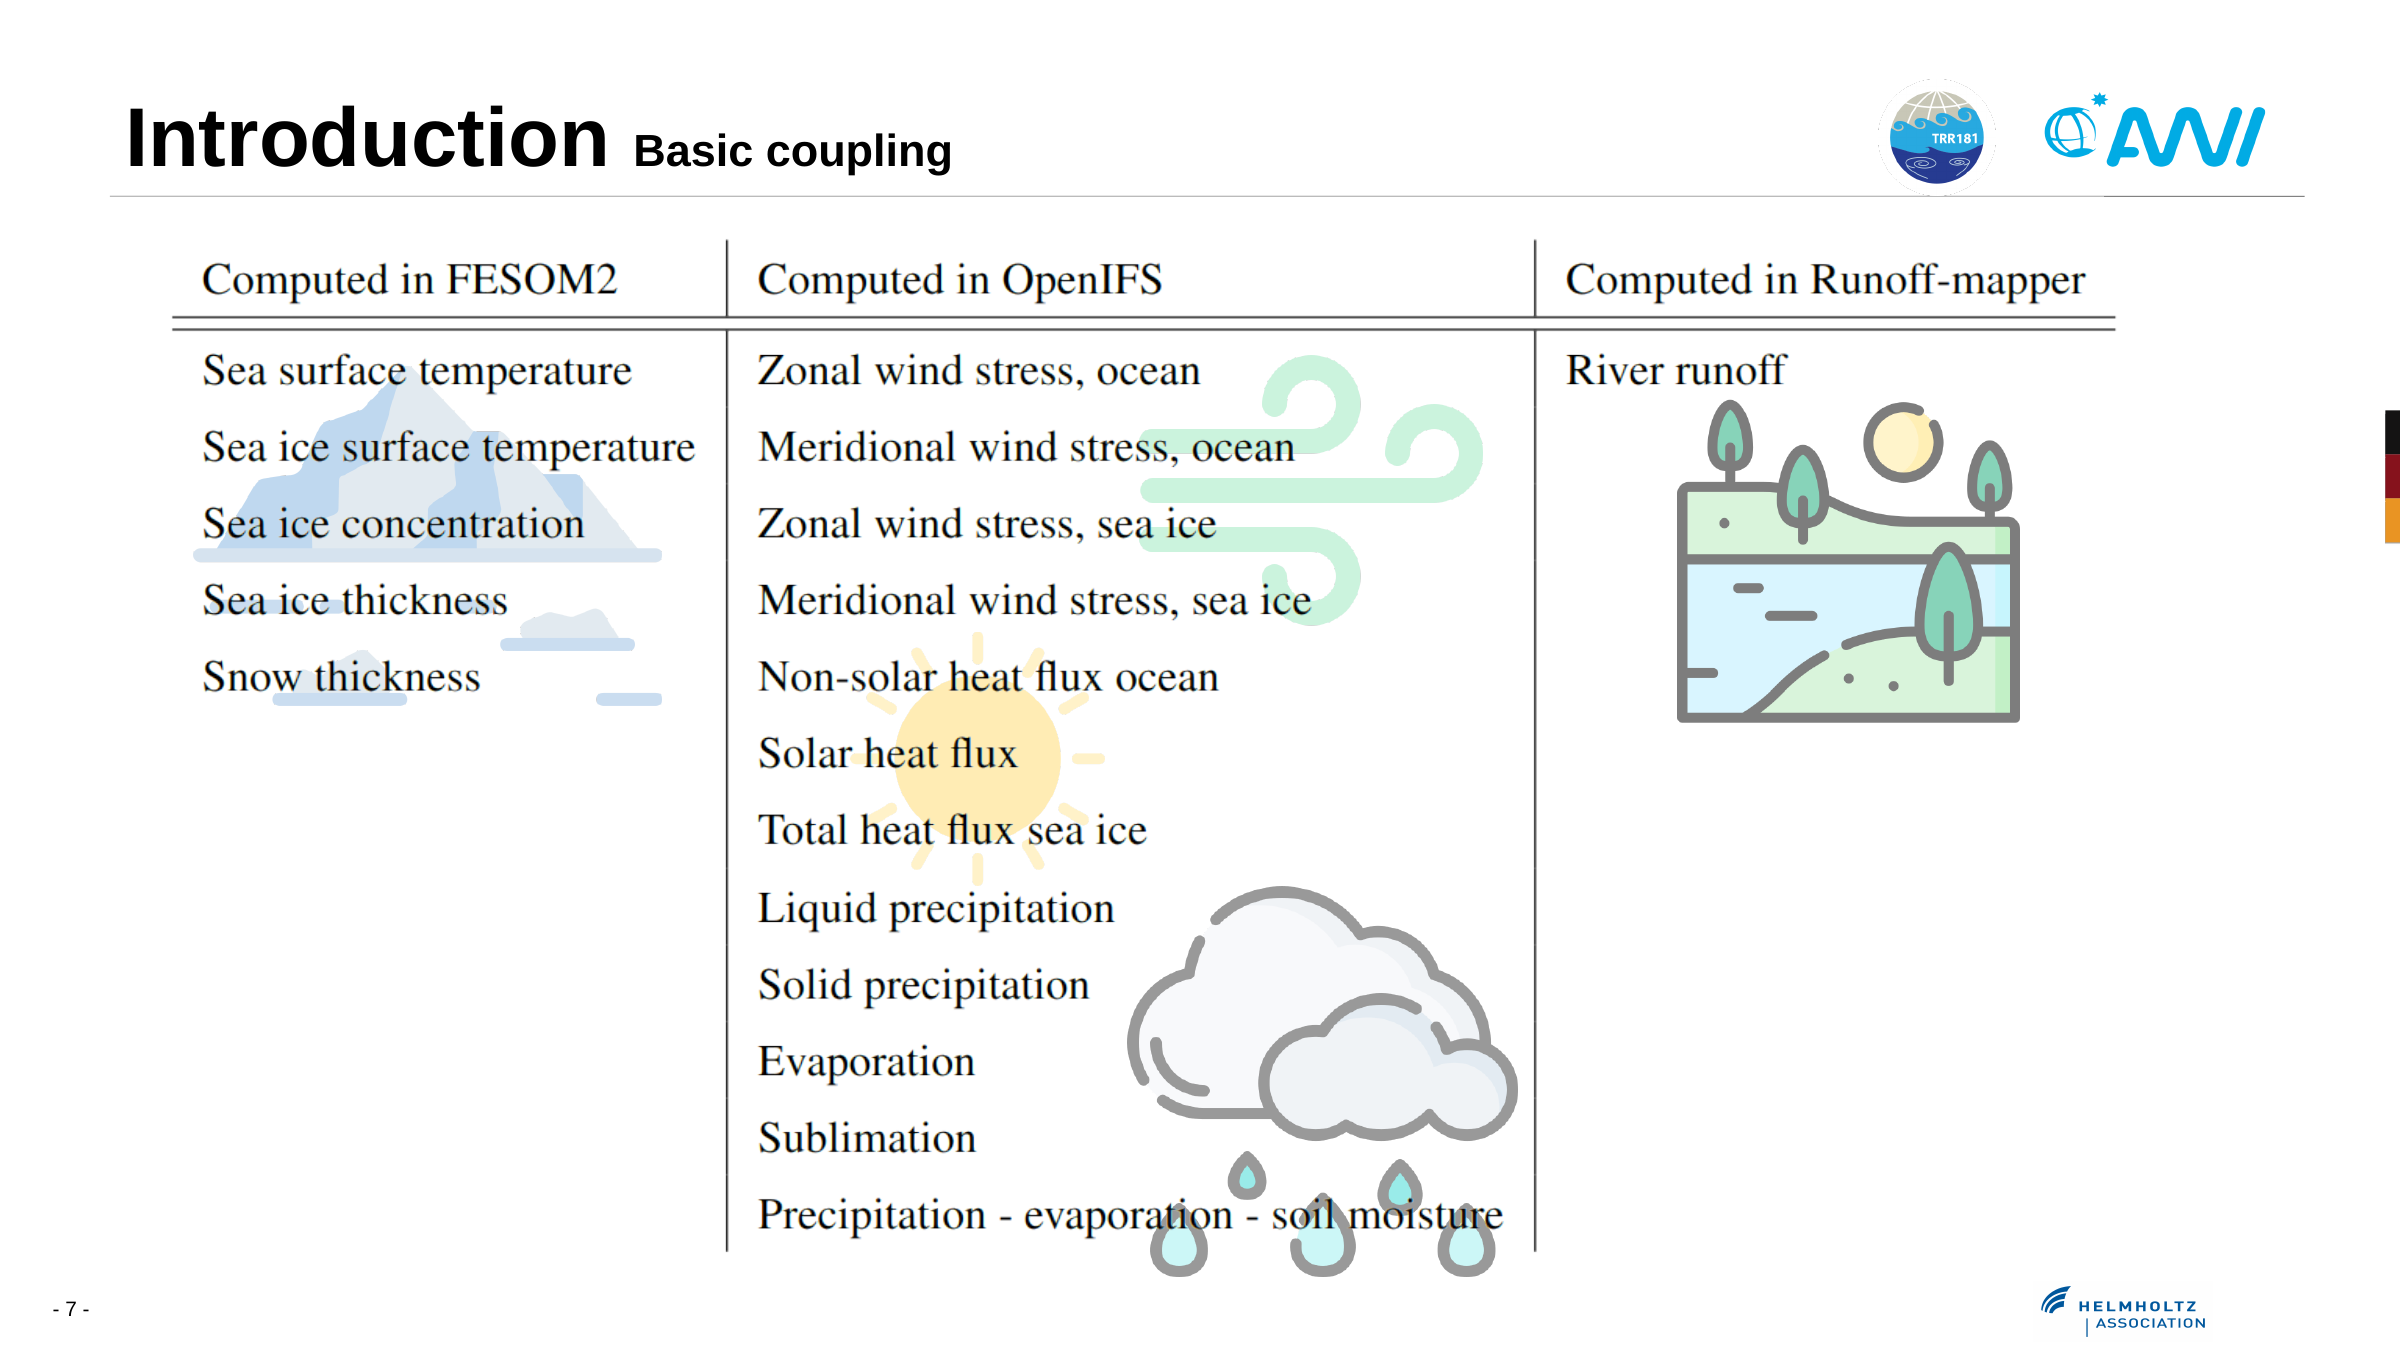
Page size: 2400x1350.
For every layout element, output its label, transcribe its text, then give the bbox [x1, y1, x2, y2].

picture [96, 208, 2139, 1277]
text_box Introduction Basic coupling [110, 75, 2297, 195]
picture [2033, 1281, 2213, 1342]
